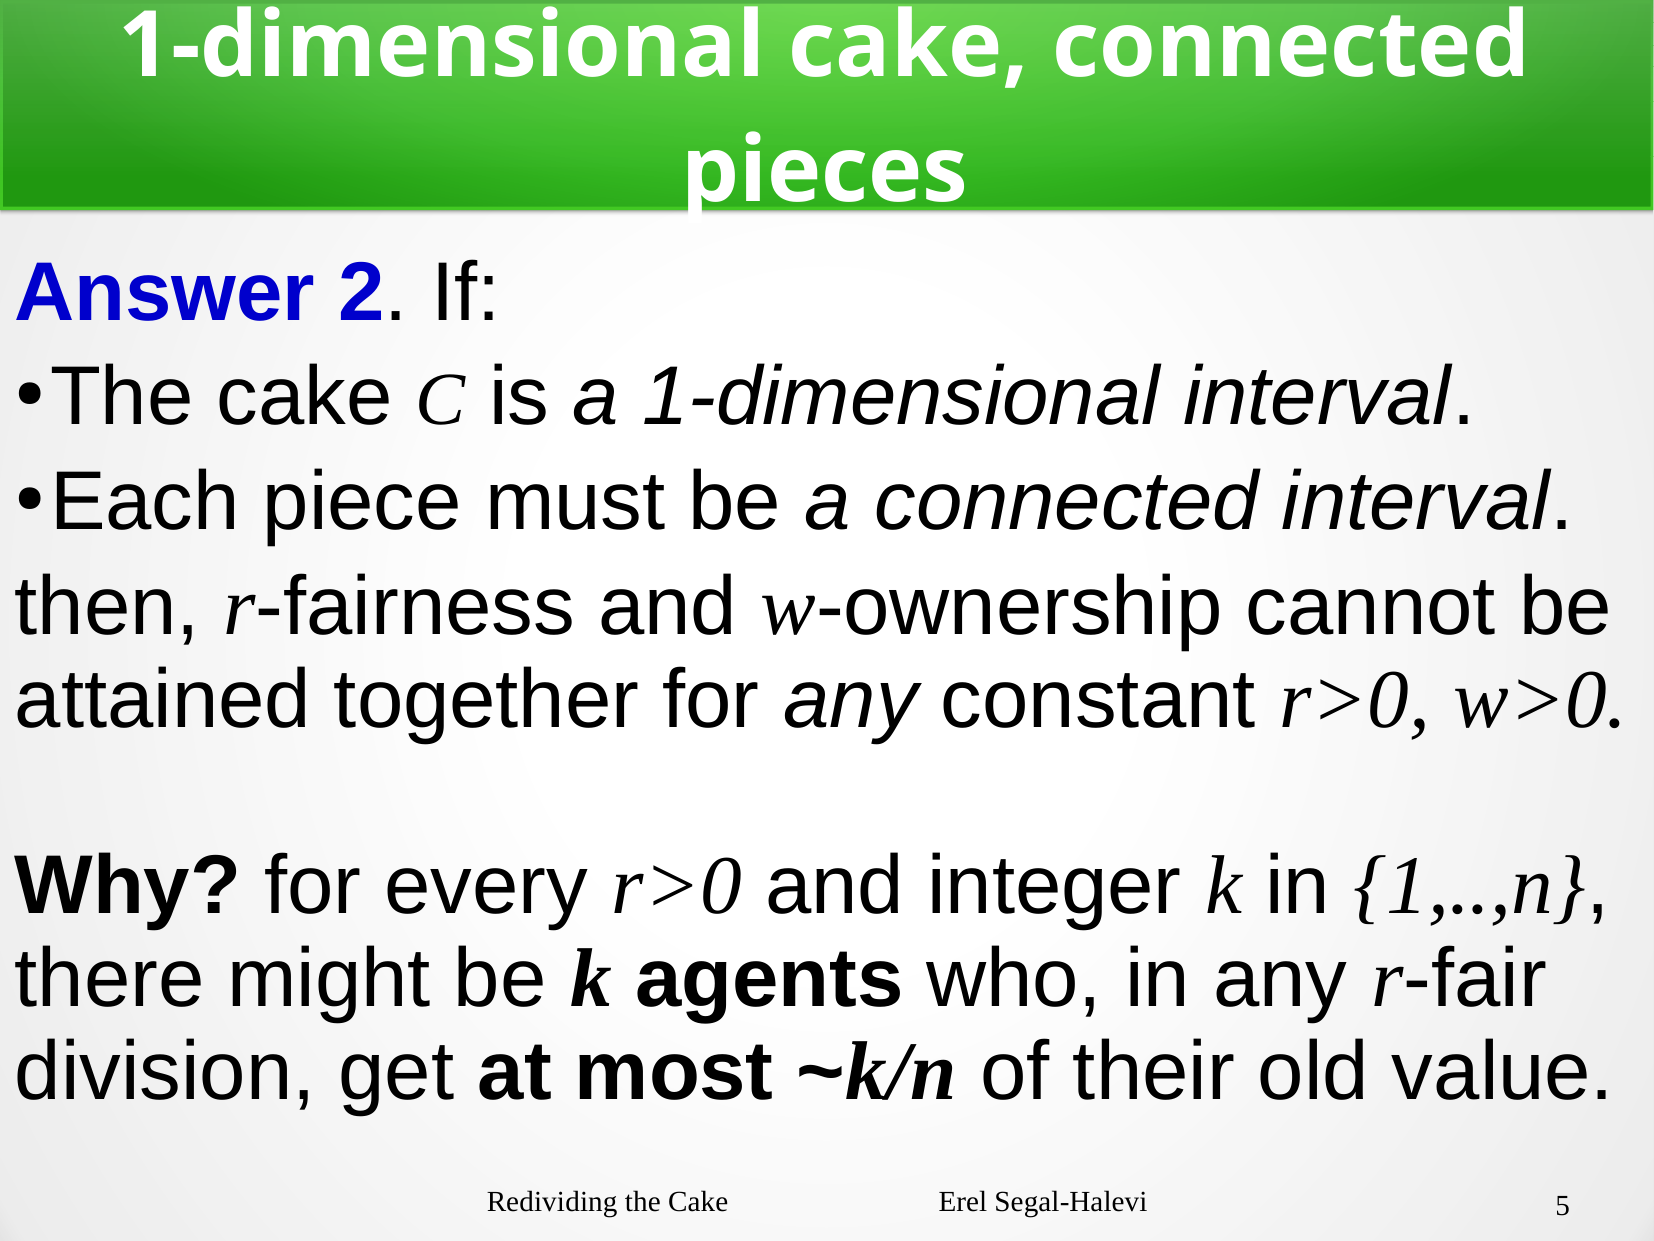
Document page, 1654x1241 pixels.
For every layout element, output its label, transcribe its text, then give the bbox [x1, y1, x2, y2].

title 1-dimensional cake, connected pieces [15, 0, 1636, 208]
text_box Answer 2. If: The cake C is a 1-dimensional interval. Each piece must be a connected interval. then, r-fairness and w-ownership cannot be attained together for any constant r>0, w>0. Why? for every r>0 and integer k in {1,..,n}, there might be k agents who, in any r-fair division, get at most ~k/n of their old value. [0, 237, 1654, 1137]
